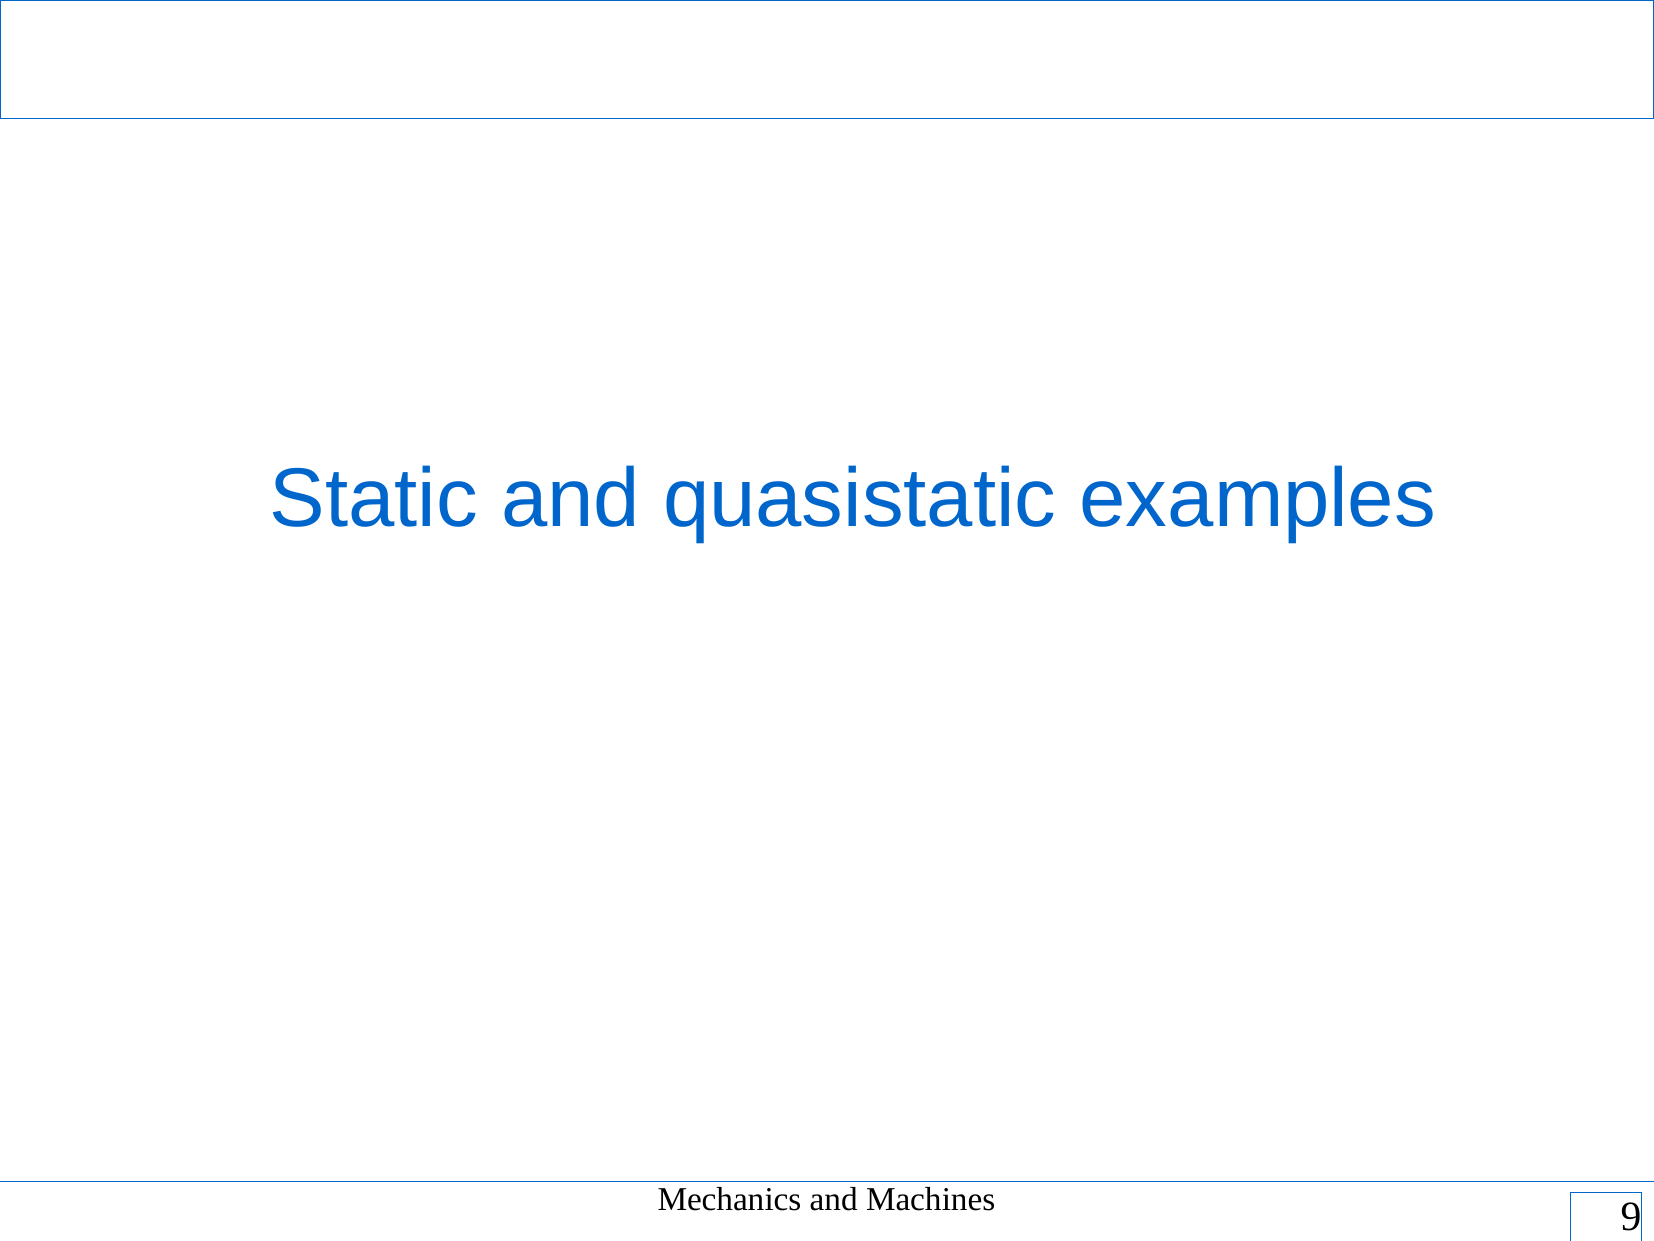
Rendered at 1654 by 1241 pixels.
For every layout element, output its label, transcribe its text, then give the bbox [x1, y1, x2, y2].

title [0, 0, 1654, 119]
text_box Static and quasistatic examples [255, 444, 1456, 646]
